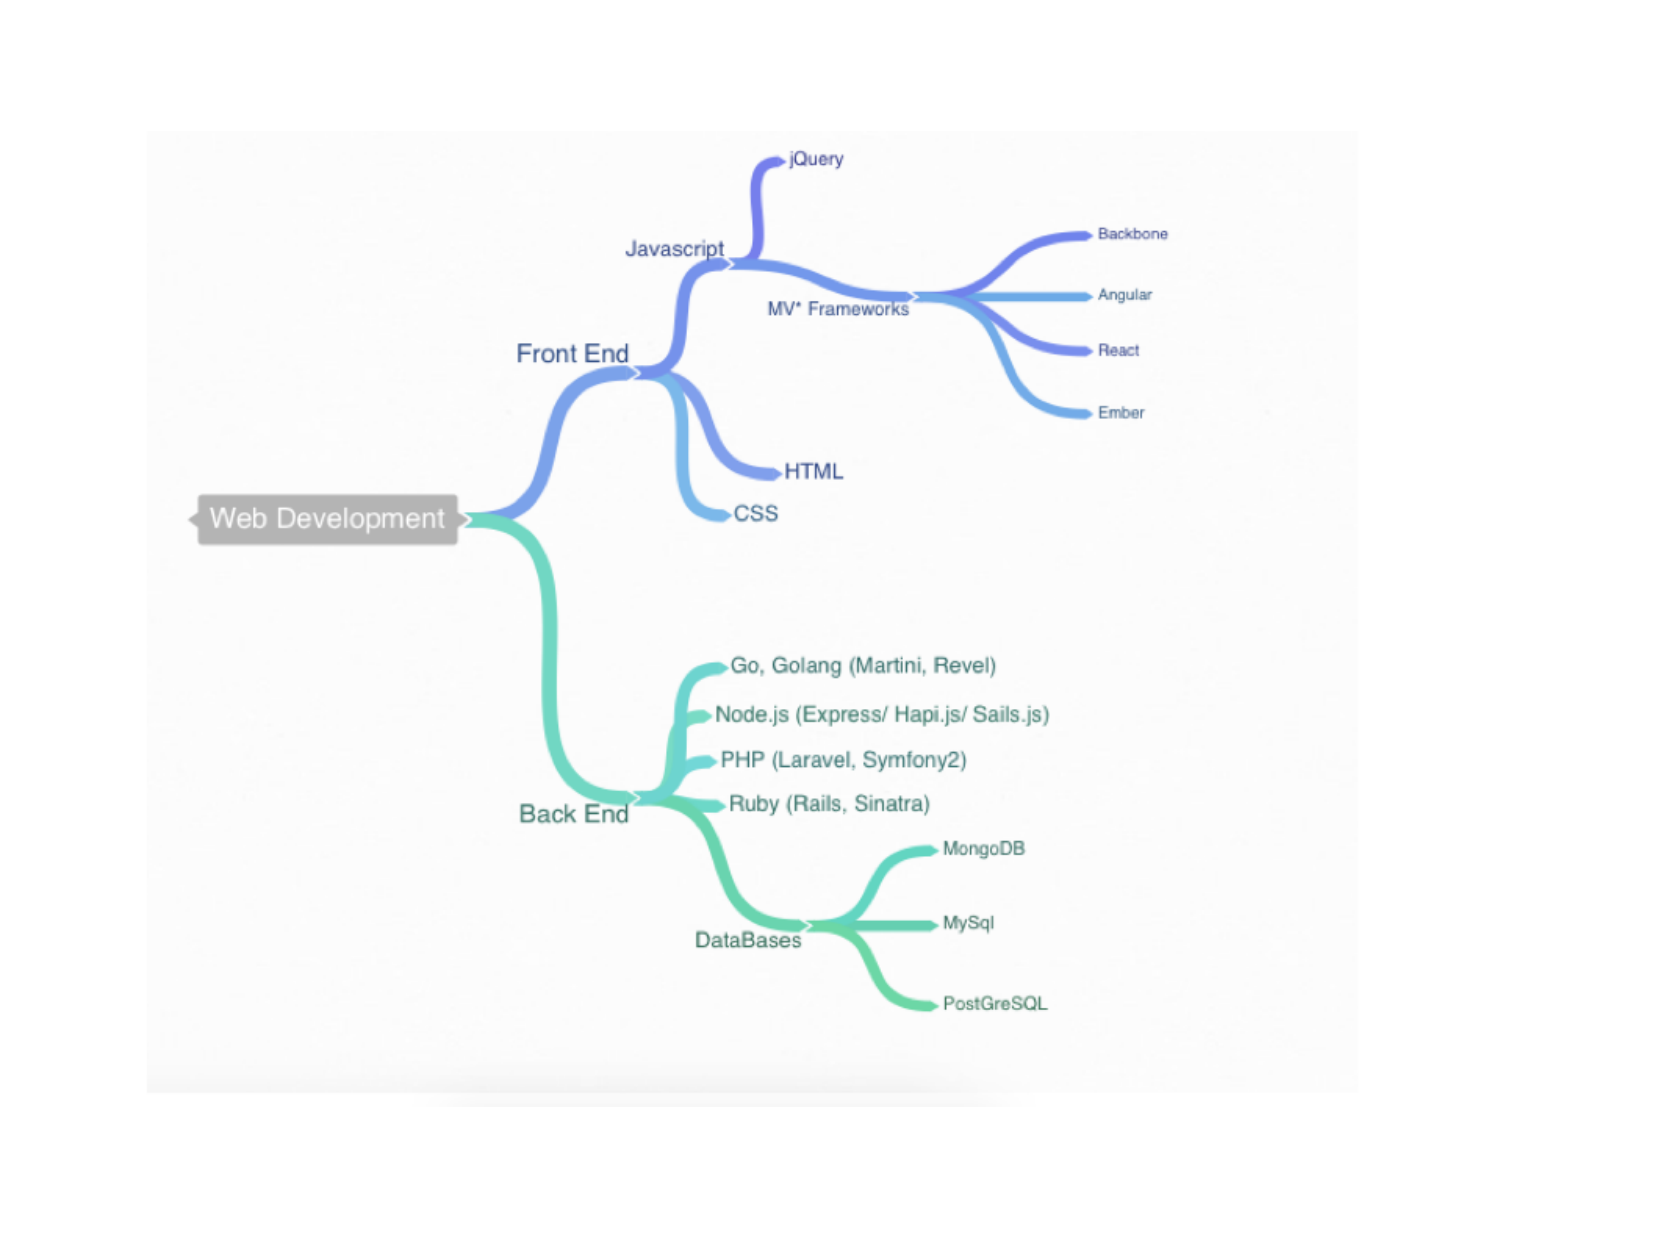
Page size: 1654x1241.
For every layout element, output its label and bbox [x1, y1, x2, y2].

picture [116, 131, 1538, 1107]
